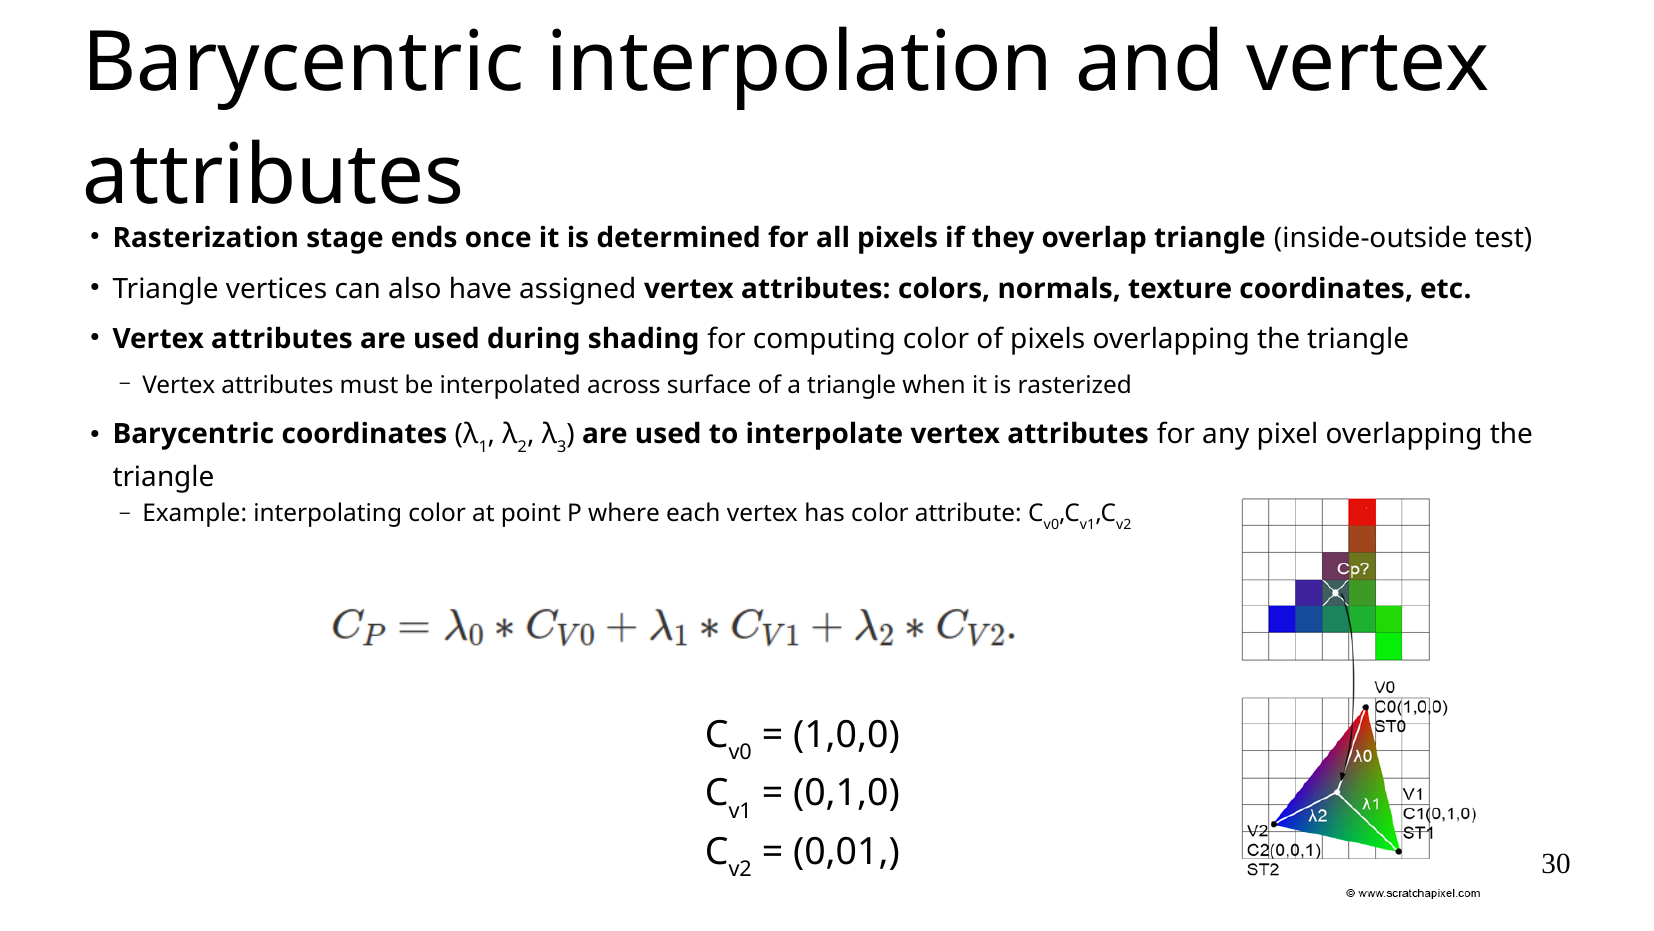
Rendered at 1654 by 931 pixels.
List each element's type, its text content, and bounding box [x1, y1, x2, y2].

list Rasterization stage ends once it is determined for all pixels if they overlap triangle (inside-outside test) Triangle vertices can also have assigned vertex attributes: colors, normals, texture coordinates, etc. Vertex attributes are used during shading for computing color of pixels overlapping the triangle Vertex attributes must be interpolated across surface of a triangle when it is rasterized Barycentric coordinates (λ1, λ2, λ3) are used to interpolate vertex attributes for any pixel overlapping the triangle Example: interpolating color at point P where each vertex has color attribute: Cv0,Cv1,Cv2 [82, 217, 1571, 556]
picture [1215, 479, 1482, 901]
title Barycentric interpolation and vertex attributes [82, 37, 1571, 193]
picture [302, 569, 1036, 675]
text_box Cv0 = (1,0,0) Cv1 = (0,1,0) Cv2 = (0,01,) [690, 699, 994, 875]
